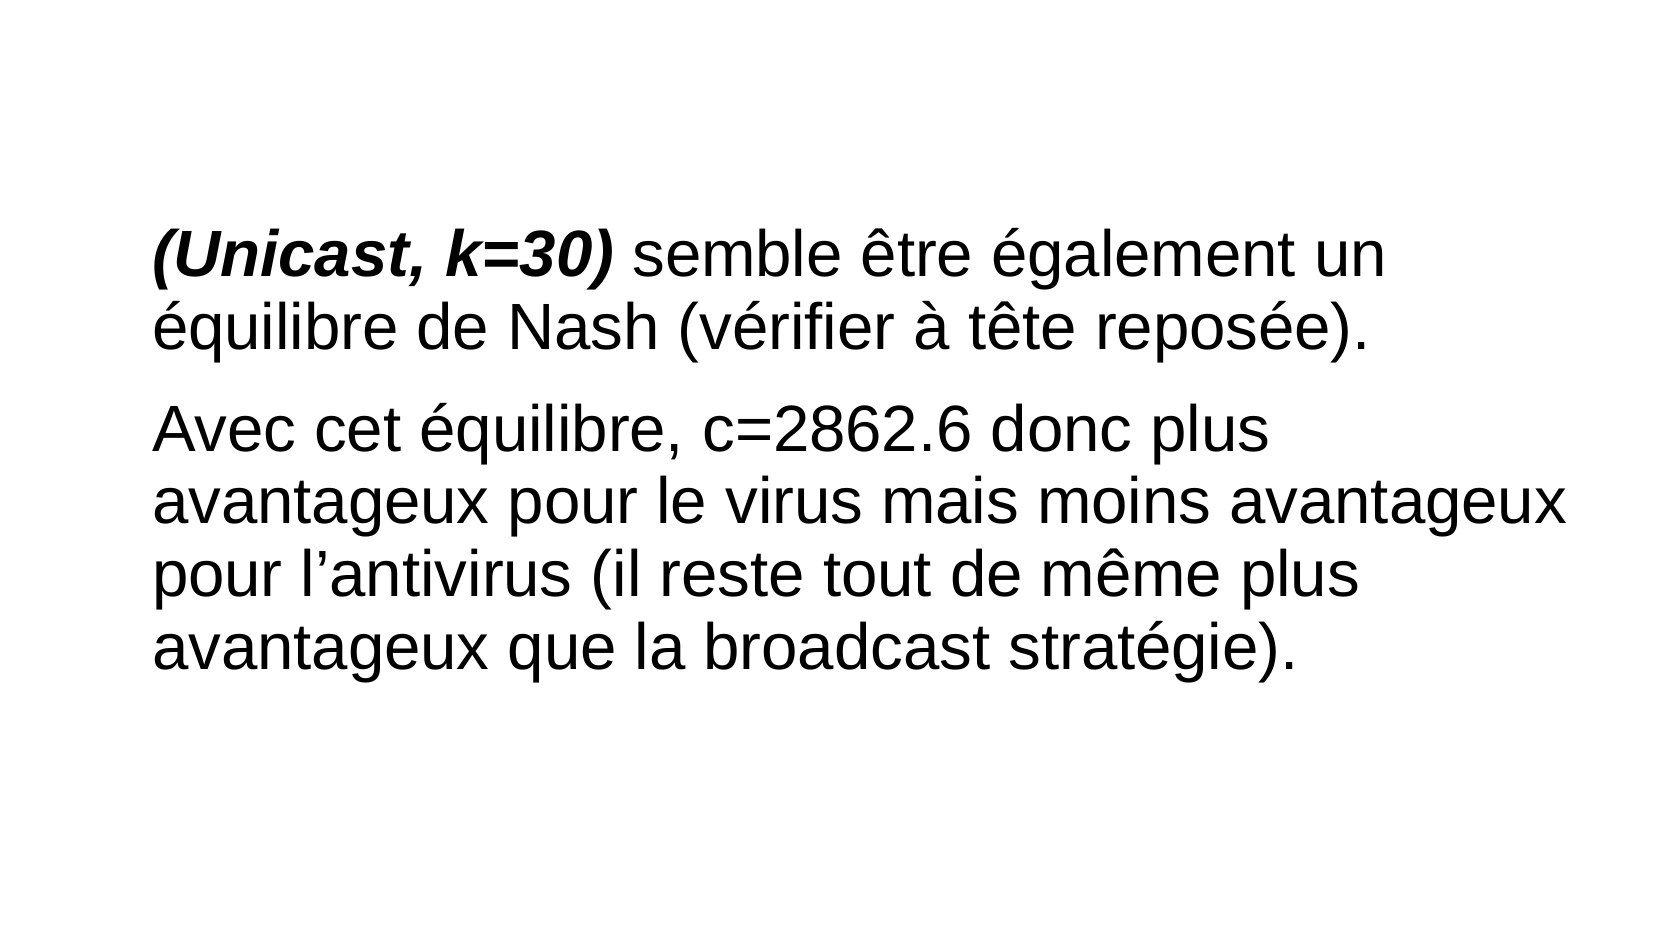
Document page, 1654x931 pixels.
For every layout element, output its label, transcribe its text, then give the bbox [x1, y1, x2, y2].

list (Unicast, k=30) semble être également un équilibre de Nash (vérifier à tête reposée). Avec cet équilibre, c=2862.6 donc plus avantageux pour le virus mais moins avantageux pour l’antivirus (il reste tout de même plus avantageux que la broadcast stratégie). [82, 217, 1571, 758]
